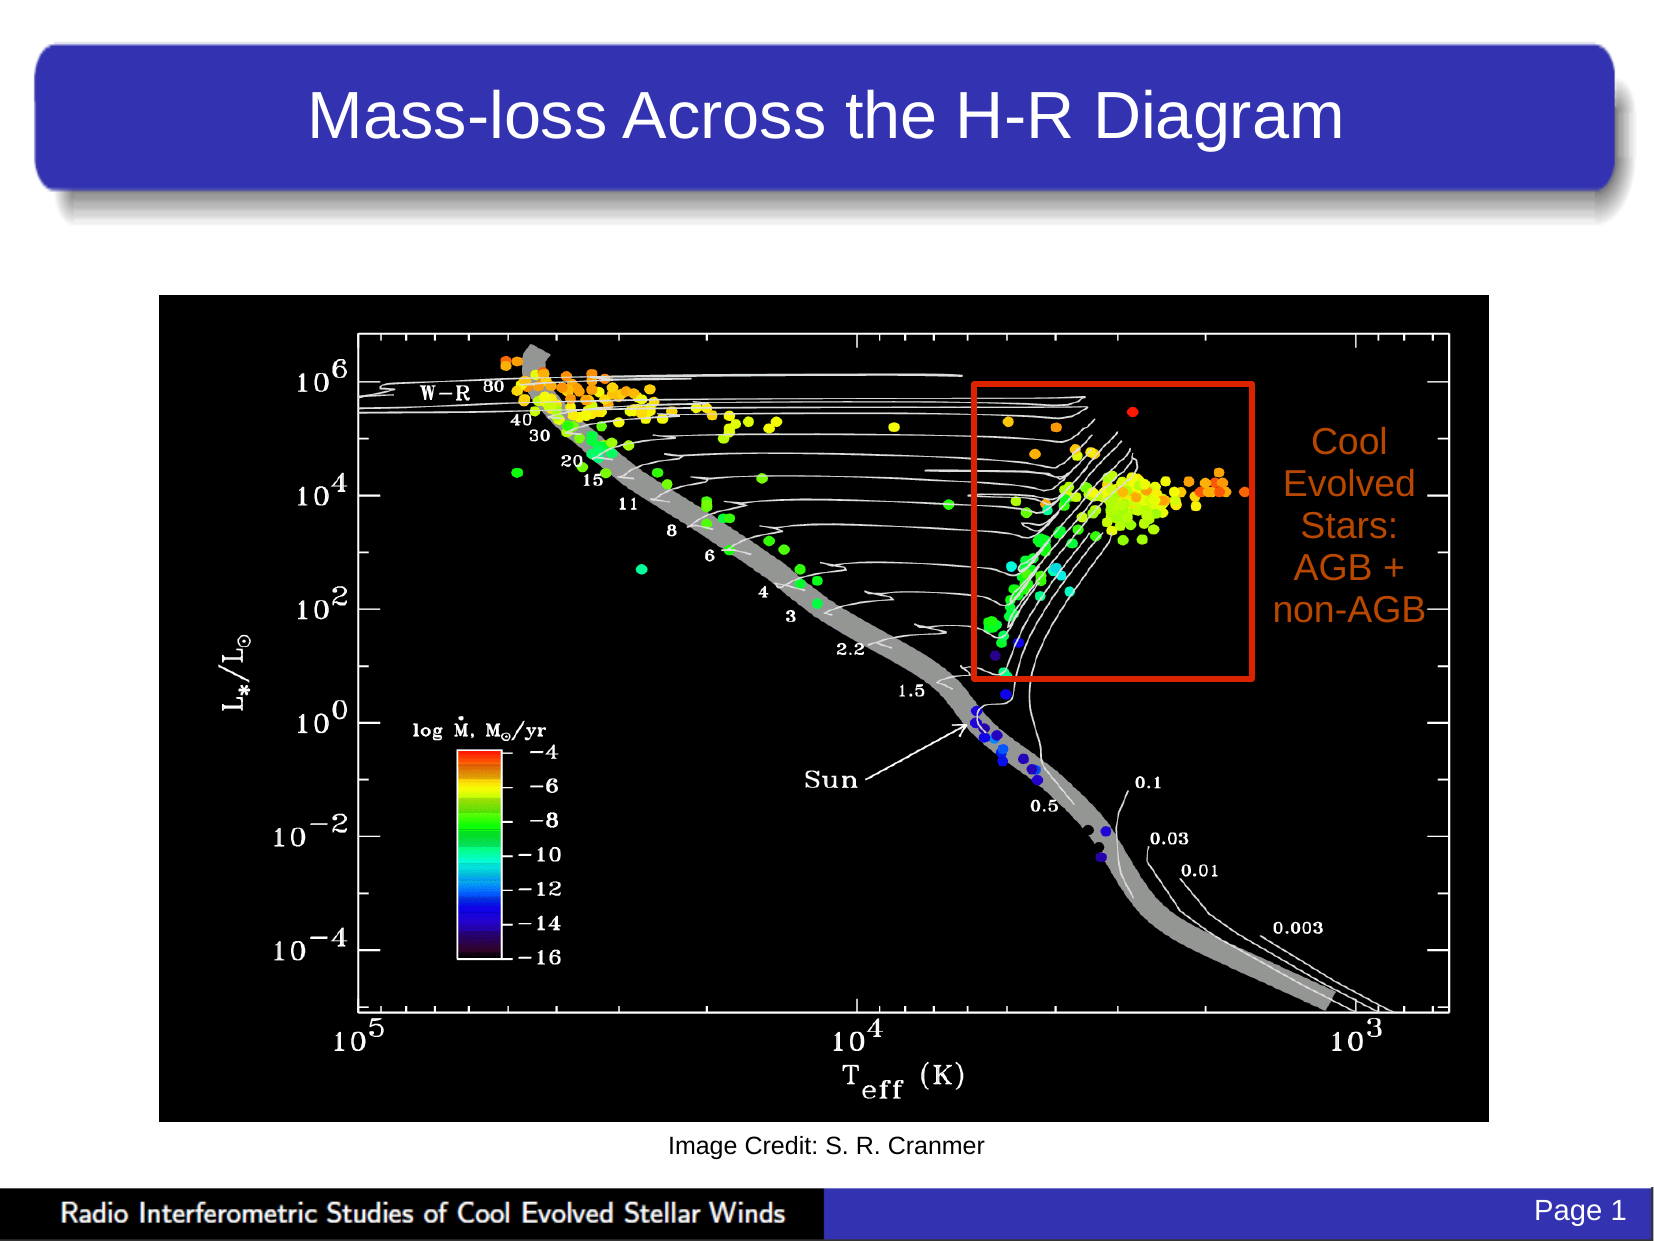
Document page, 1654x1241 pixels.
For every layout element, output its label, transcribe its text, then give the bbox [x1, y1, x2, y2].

text_box Page 1 [814, 1187, 1642, 1235]
text_box Image Credit: S. R. Cranmer [147, 1124, 1506, 1168]
picture [159, 295, 1489, 1123]
picture [23, 29, 1648, 237]
picture [0, 1187, 1654, 1241]
text_box Mass-loss Across the H-R Diagram [59, 70, 1595, 189]
text_box Cool Evolved Stars: AGB + non-AGB [1246, 413, 1453, 639]
